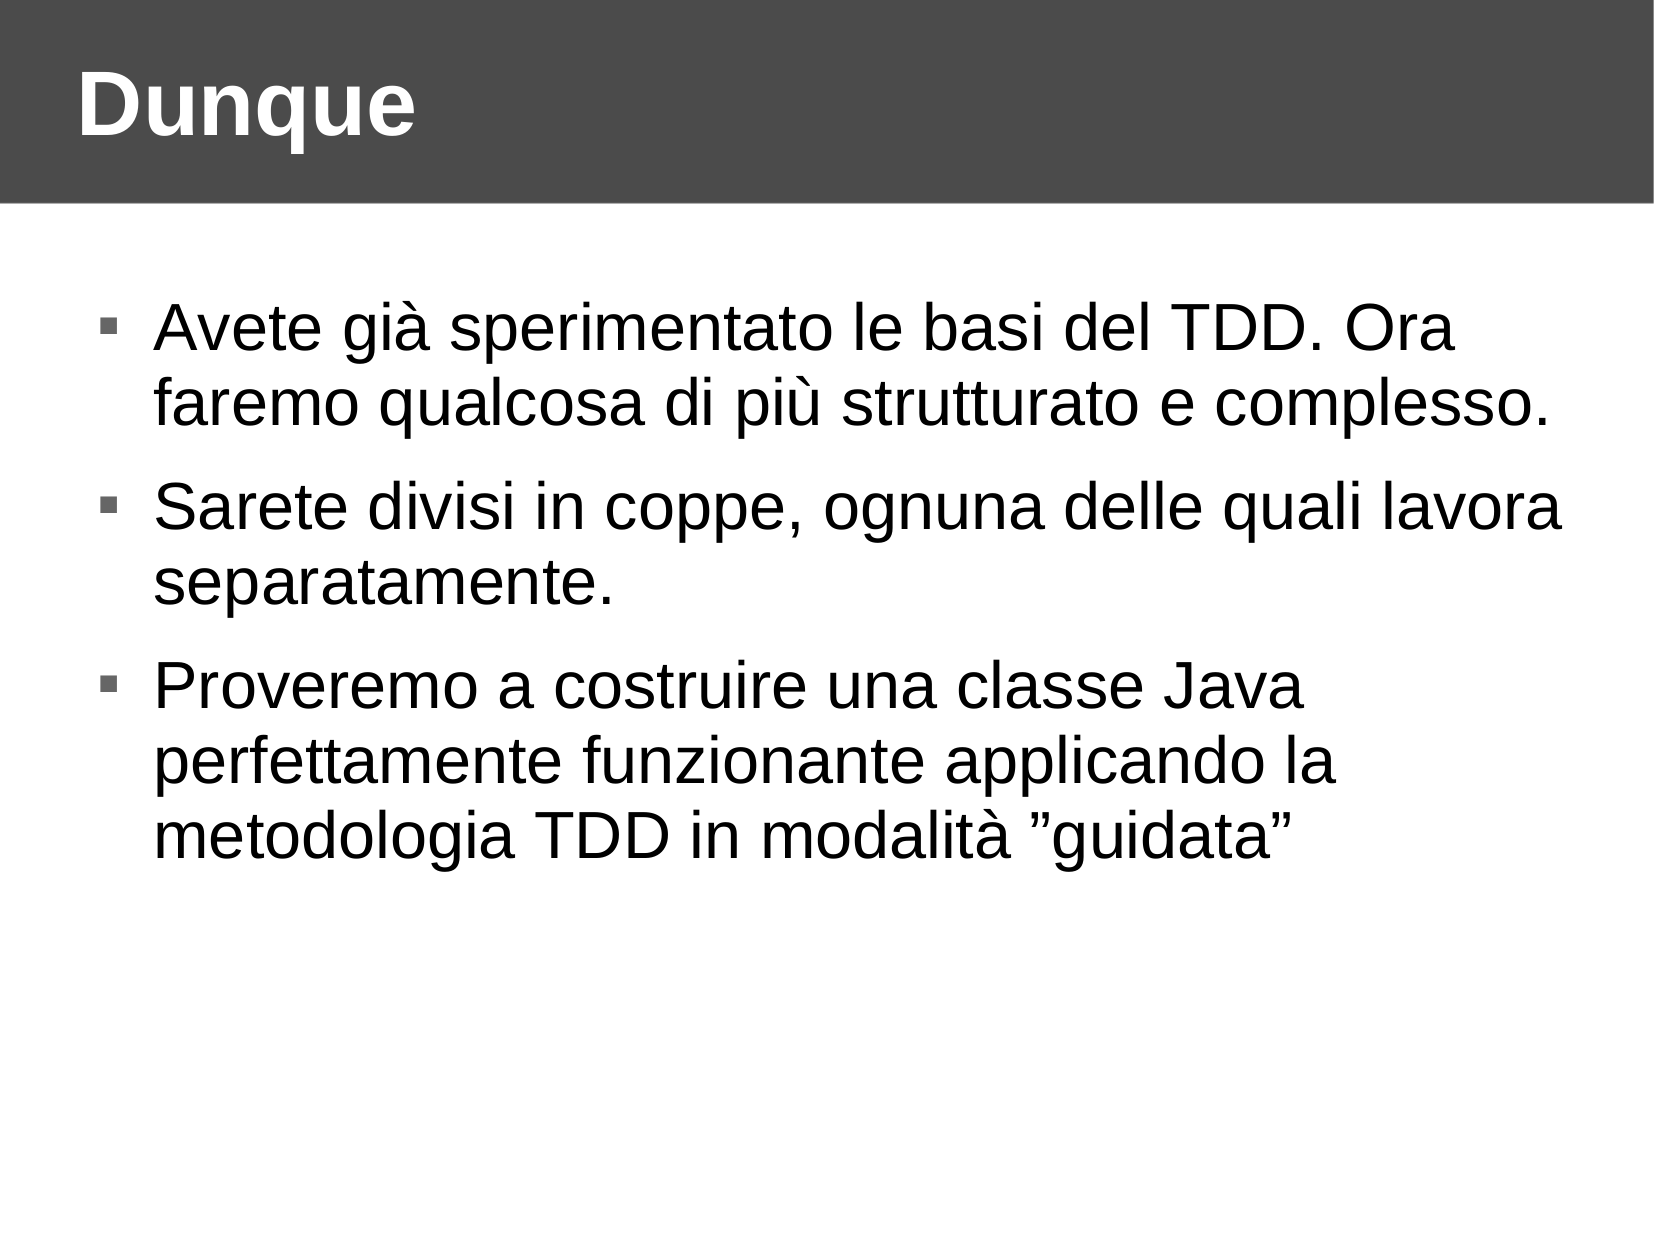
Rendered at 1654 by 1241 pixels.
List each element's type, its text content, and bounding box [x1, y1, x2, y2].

title Dunque [76, 0, 1565, 208]
picture [0, 0, 1654, 1241]
list Avete già sperimentato le basi del TDD. Ora faremo qualcosa di più strutturato e complesso. Sarete divisi in coppe, ognuna delle quali lavora separatamente. Proveremo a costruire una classe Java perfettamente funzionante applicando la metodologia TDD in modalità ”guidata” [82, 290, 1571, 1109]
